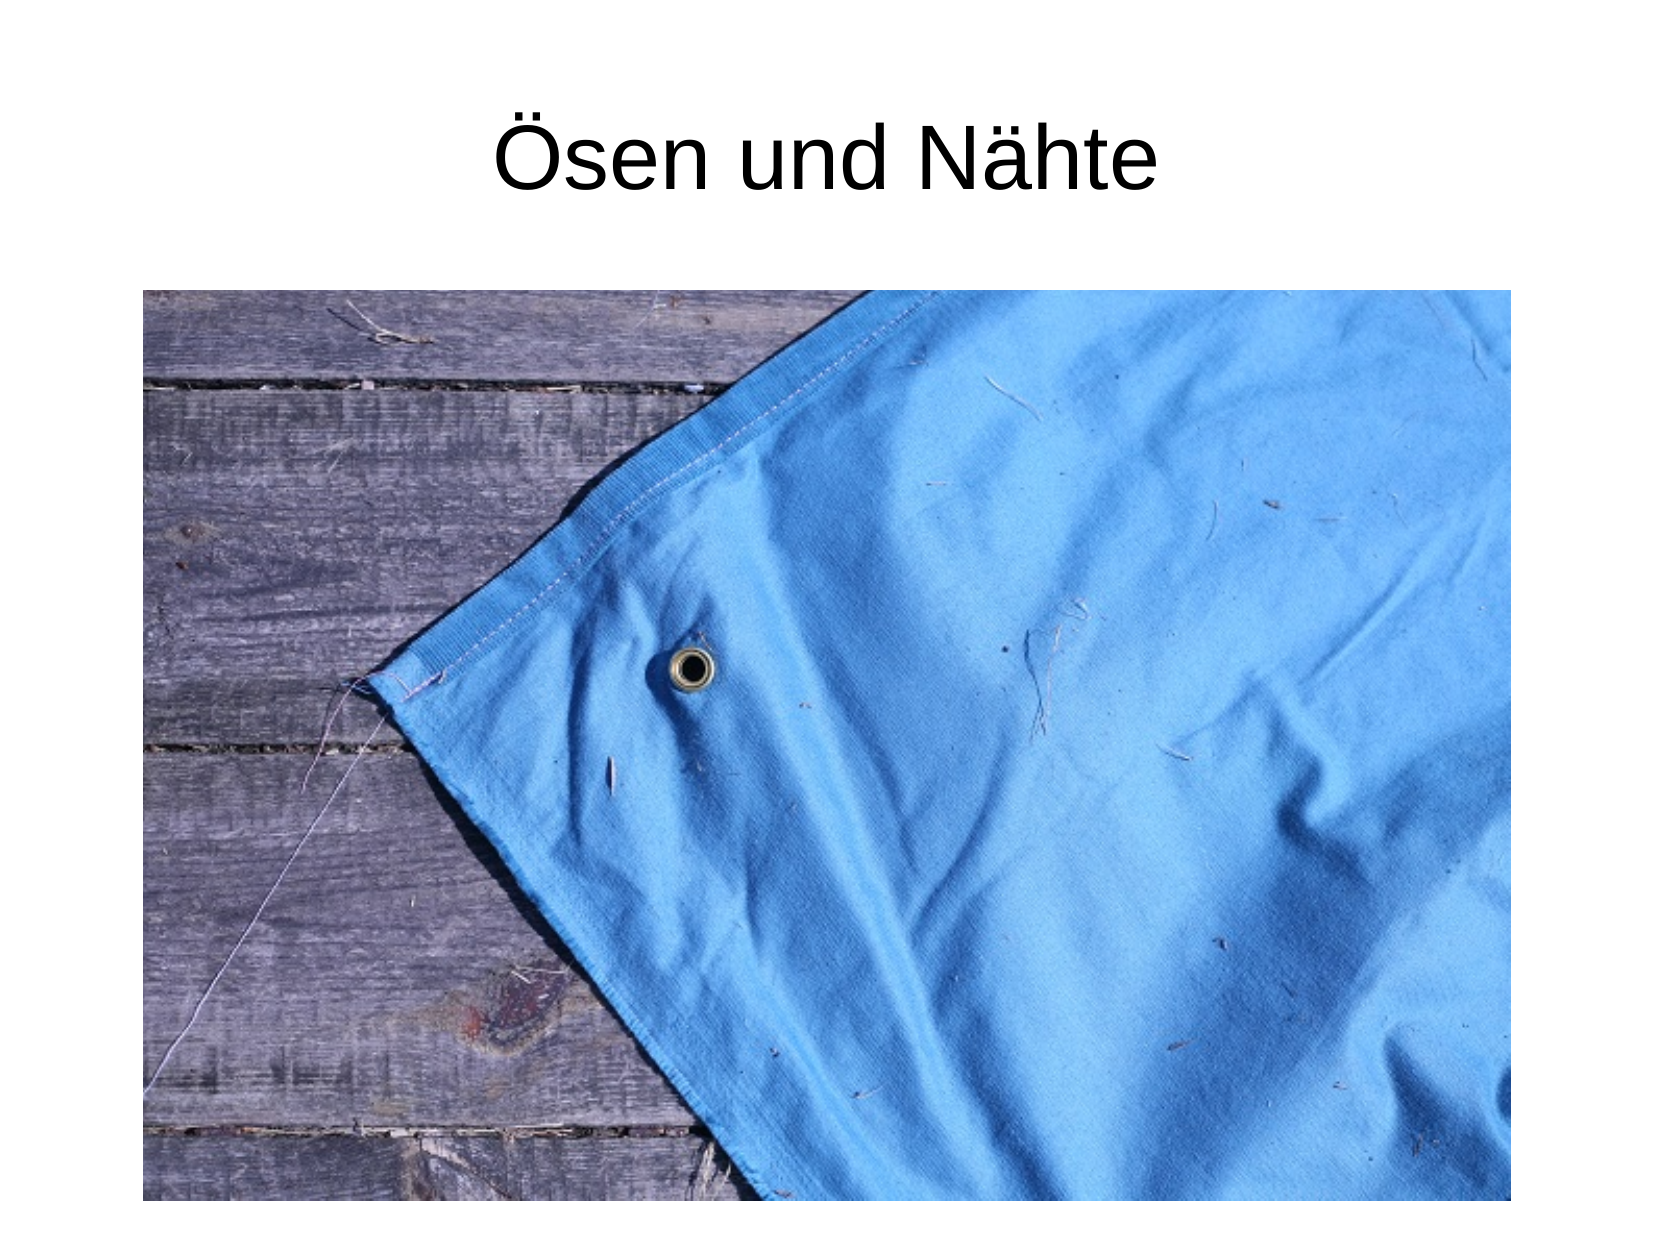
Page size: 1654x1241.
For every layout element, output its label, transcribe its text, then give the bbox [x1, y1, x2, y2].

picture [143, 290, 1511, 1201]
title Ösen und Nähte [82, 49, 1571, 257]
